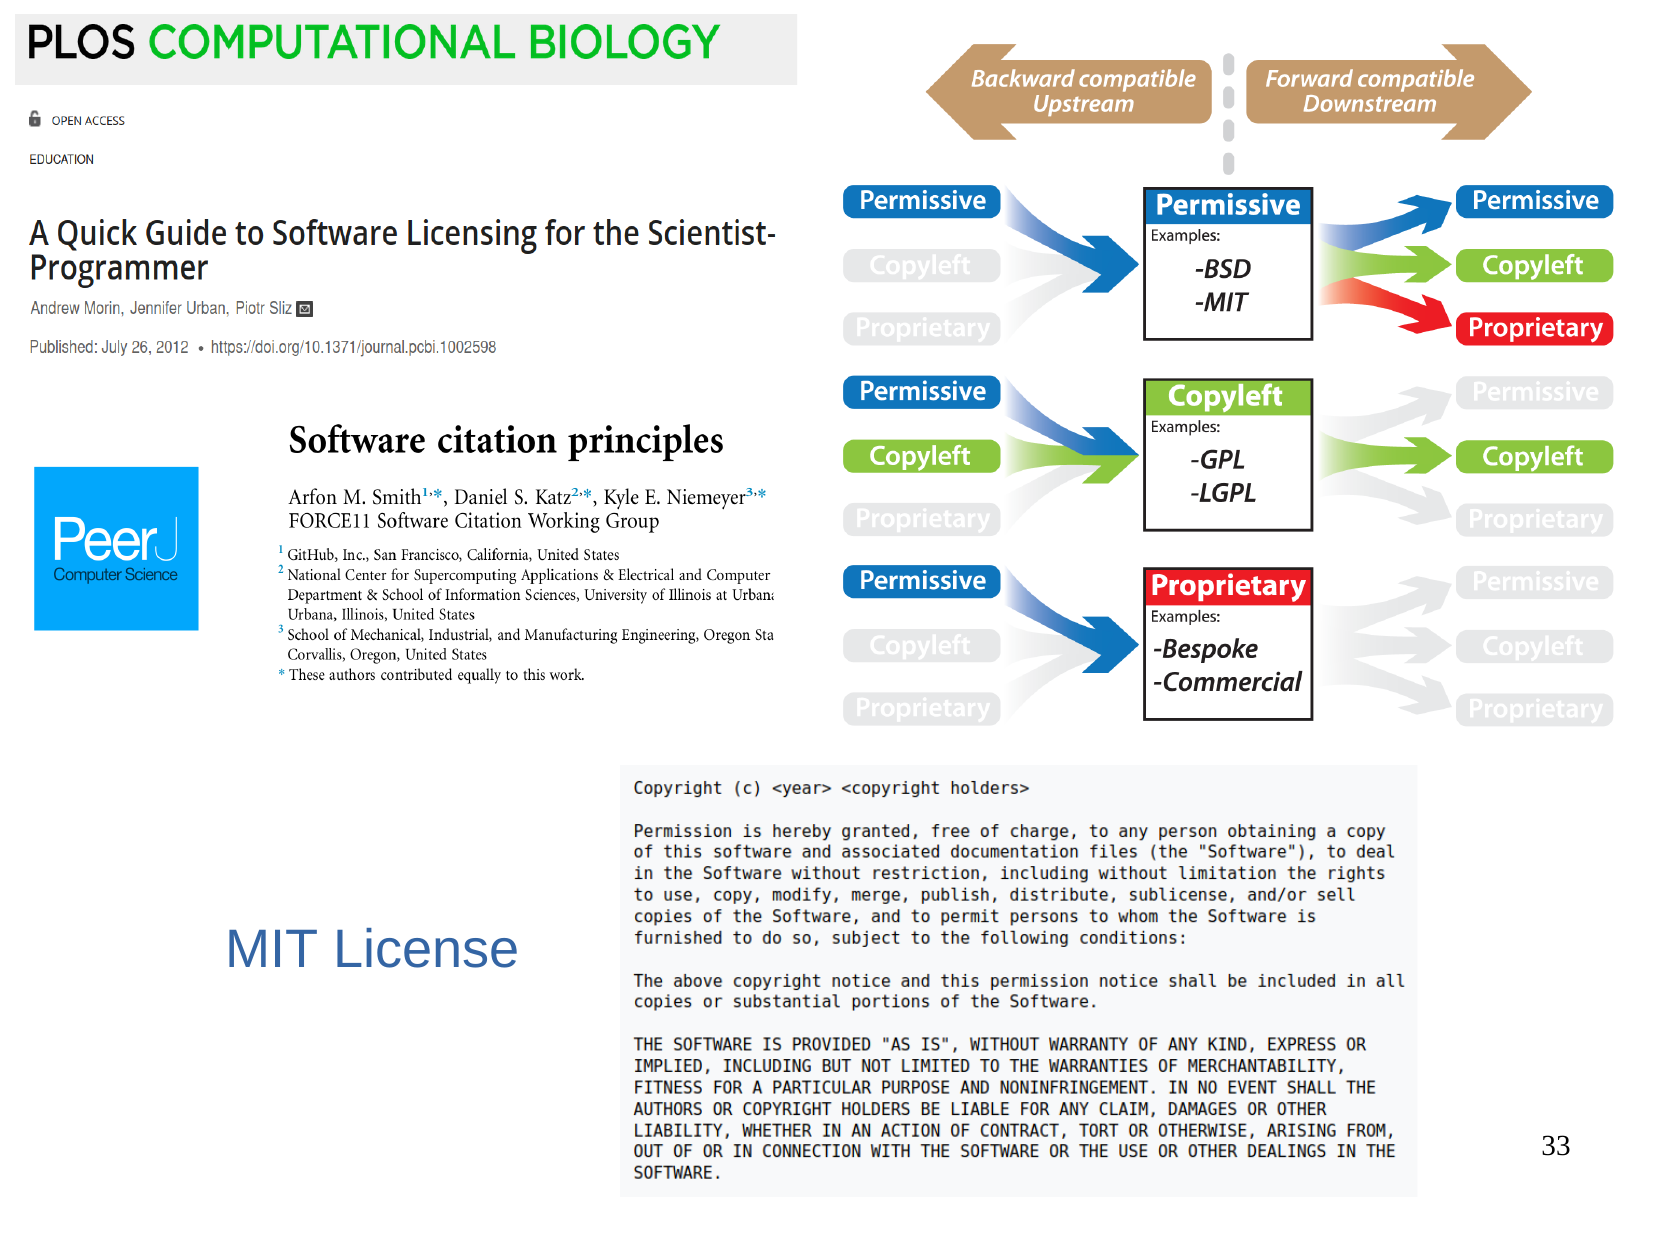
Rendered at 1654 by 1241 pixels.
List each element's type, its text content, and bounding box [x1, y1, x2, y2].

title MIT License [225, 897, 573, 1000]
picture [23, 409, 774, 701]
picture [838, 39, 1618, 731]
picture [15, 14, 798, 375]
picture [620, 765, 1418, 1197]
